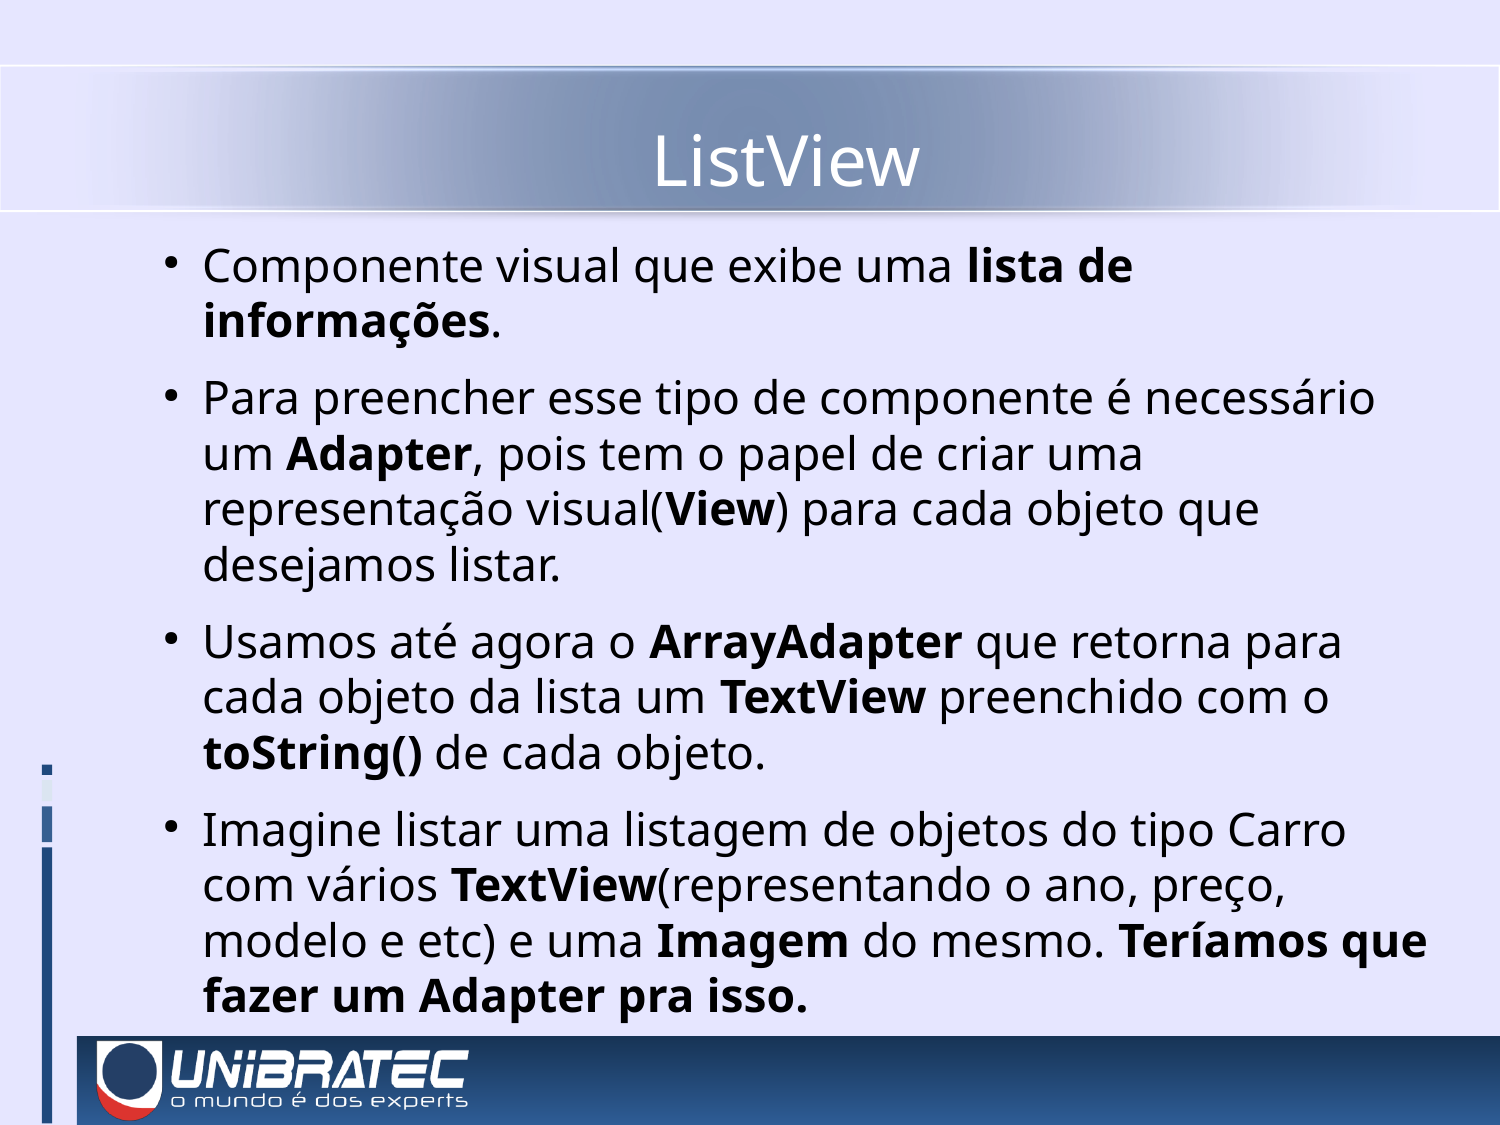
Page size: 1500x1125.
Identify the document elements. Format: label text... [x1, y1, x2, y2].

picture [0, 58, 1500, 227]
title ListView [150, 84, 1424, 233]
list Componente visual que exibe uma lista de informações. Para preencher esse tipo de componente é necessário um Adapter, pois tem o papel de criar uma representação visual(View) para cada objeto que desejamos listar. Usamos até agora o ArrayAdapter que retorna para cada objeto da lista um TextView preenchido com o toString() de cada objeto. Imagine listar uma listagem de objetos do tipo Carro com vários TextView(representando o ano, preço, modelo e etc) e uma Imagem do mesmo. Teríamos que fazer um Adapter pra isso. [150, 236, 1441, 1028]
picture [96, 1040, 469, 1121]
